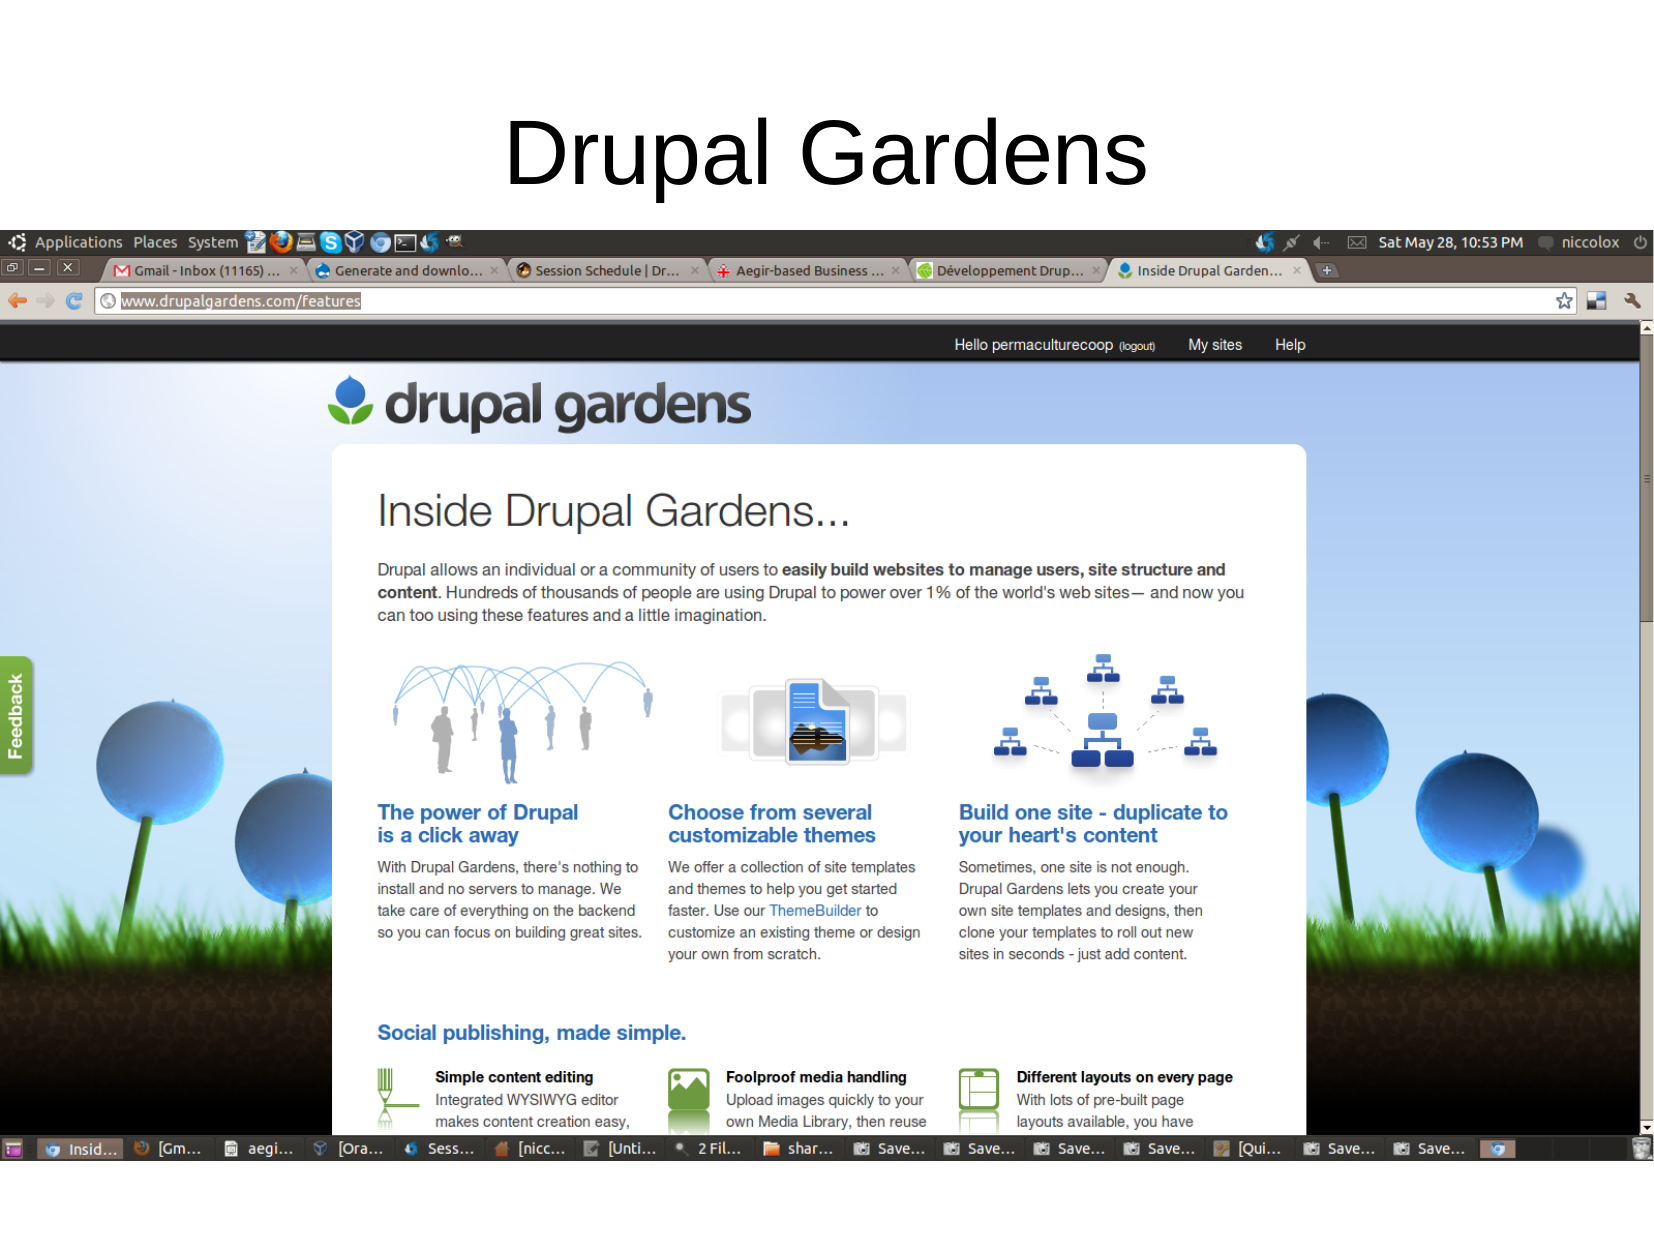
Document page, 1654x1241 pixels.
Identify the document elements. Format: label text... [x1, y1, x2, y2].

title Drupal Gardens [82, 56, 1571, 230]
picture [0, 230, 1654, 1161]
